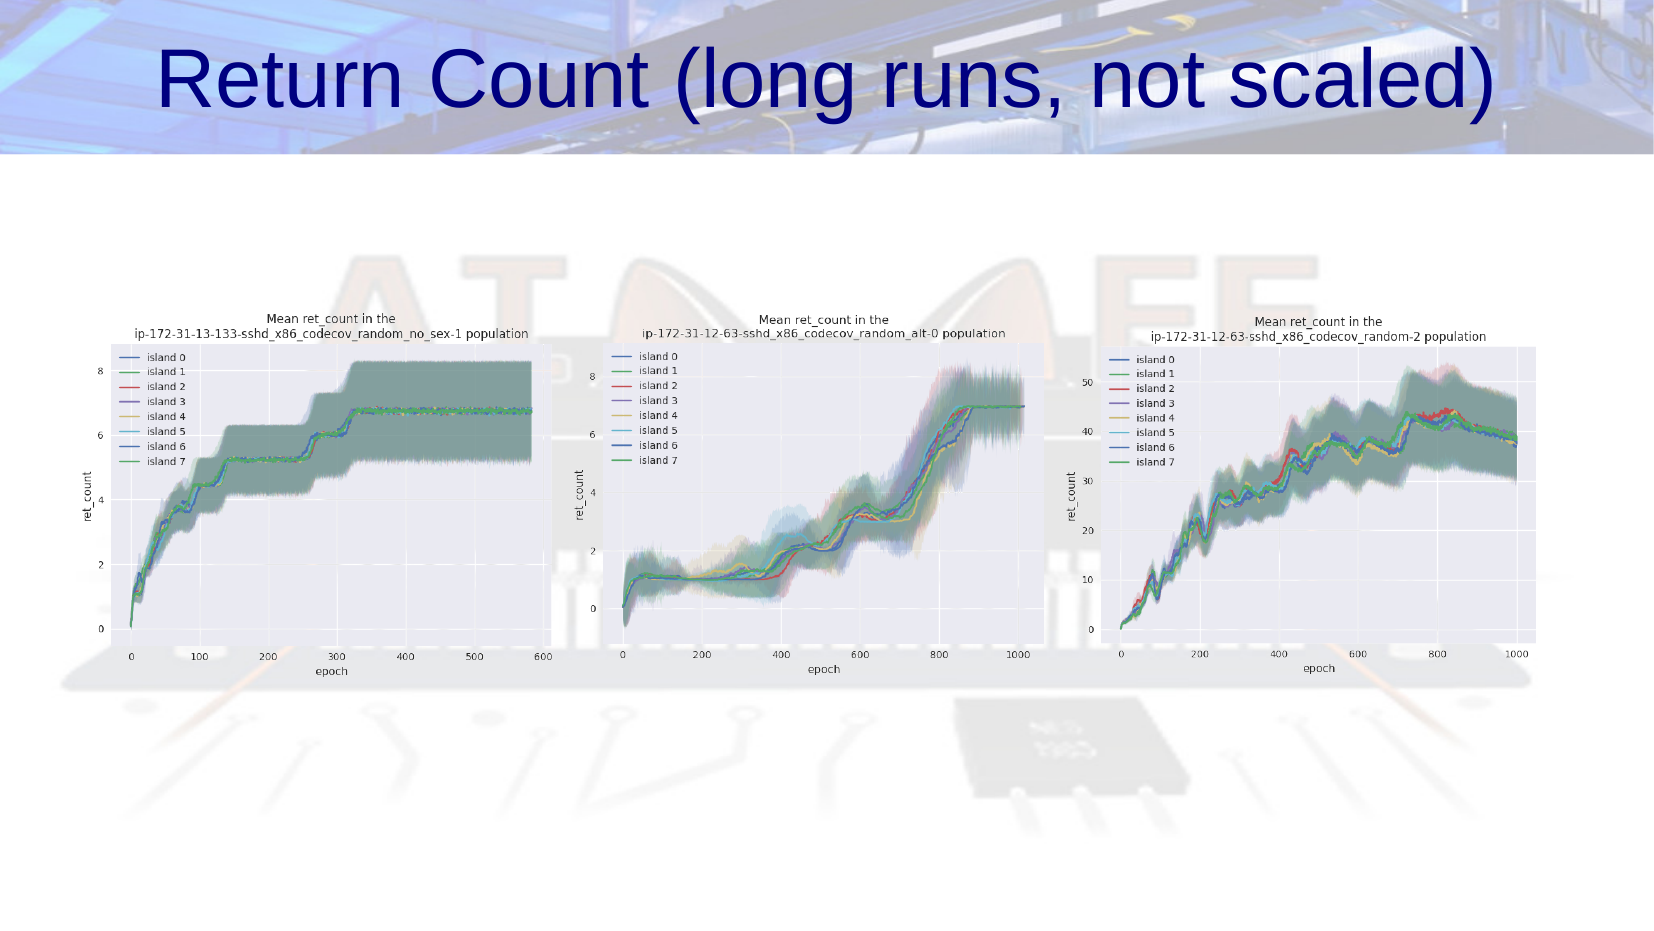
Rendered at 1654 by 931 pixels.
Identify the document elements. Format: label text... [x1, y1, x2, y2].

picture [0, 0, 1654, 931]
title Return Count (long runs, not scaled) [82, 37, 1571, 121]
